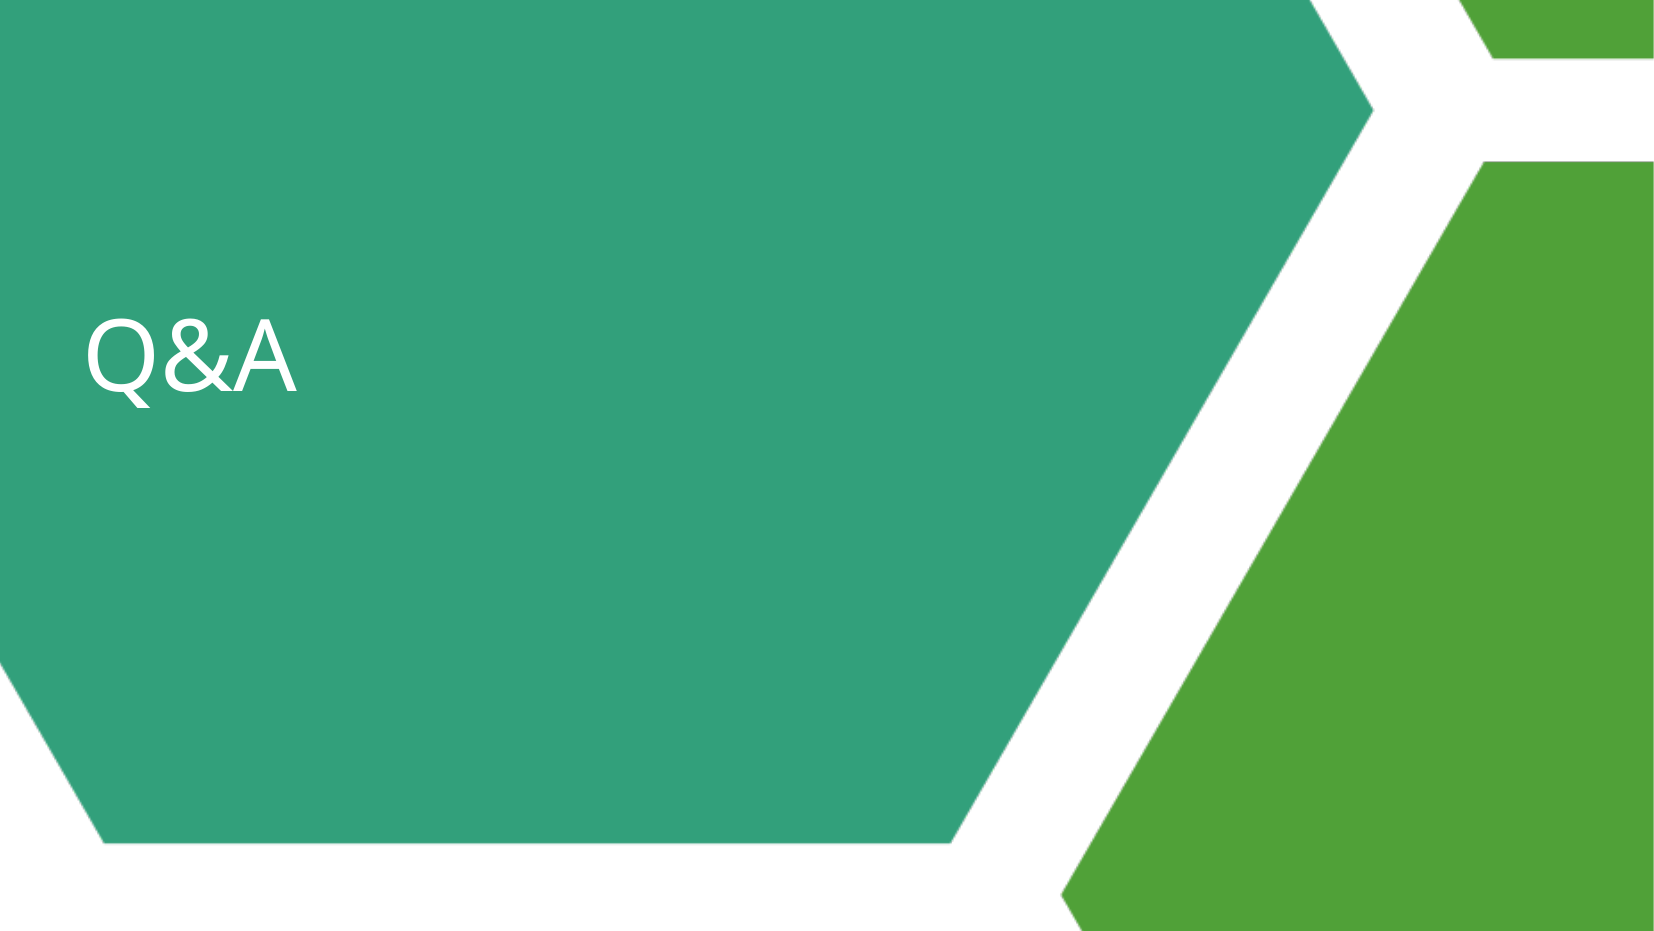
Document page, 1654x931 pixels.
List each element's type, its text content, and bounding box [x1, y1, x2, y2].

title Q&A [82, 164, 1218, 541]
picture [0, 0, 1654, 931]
